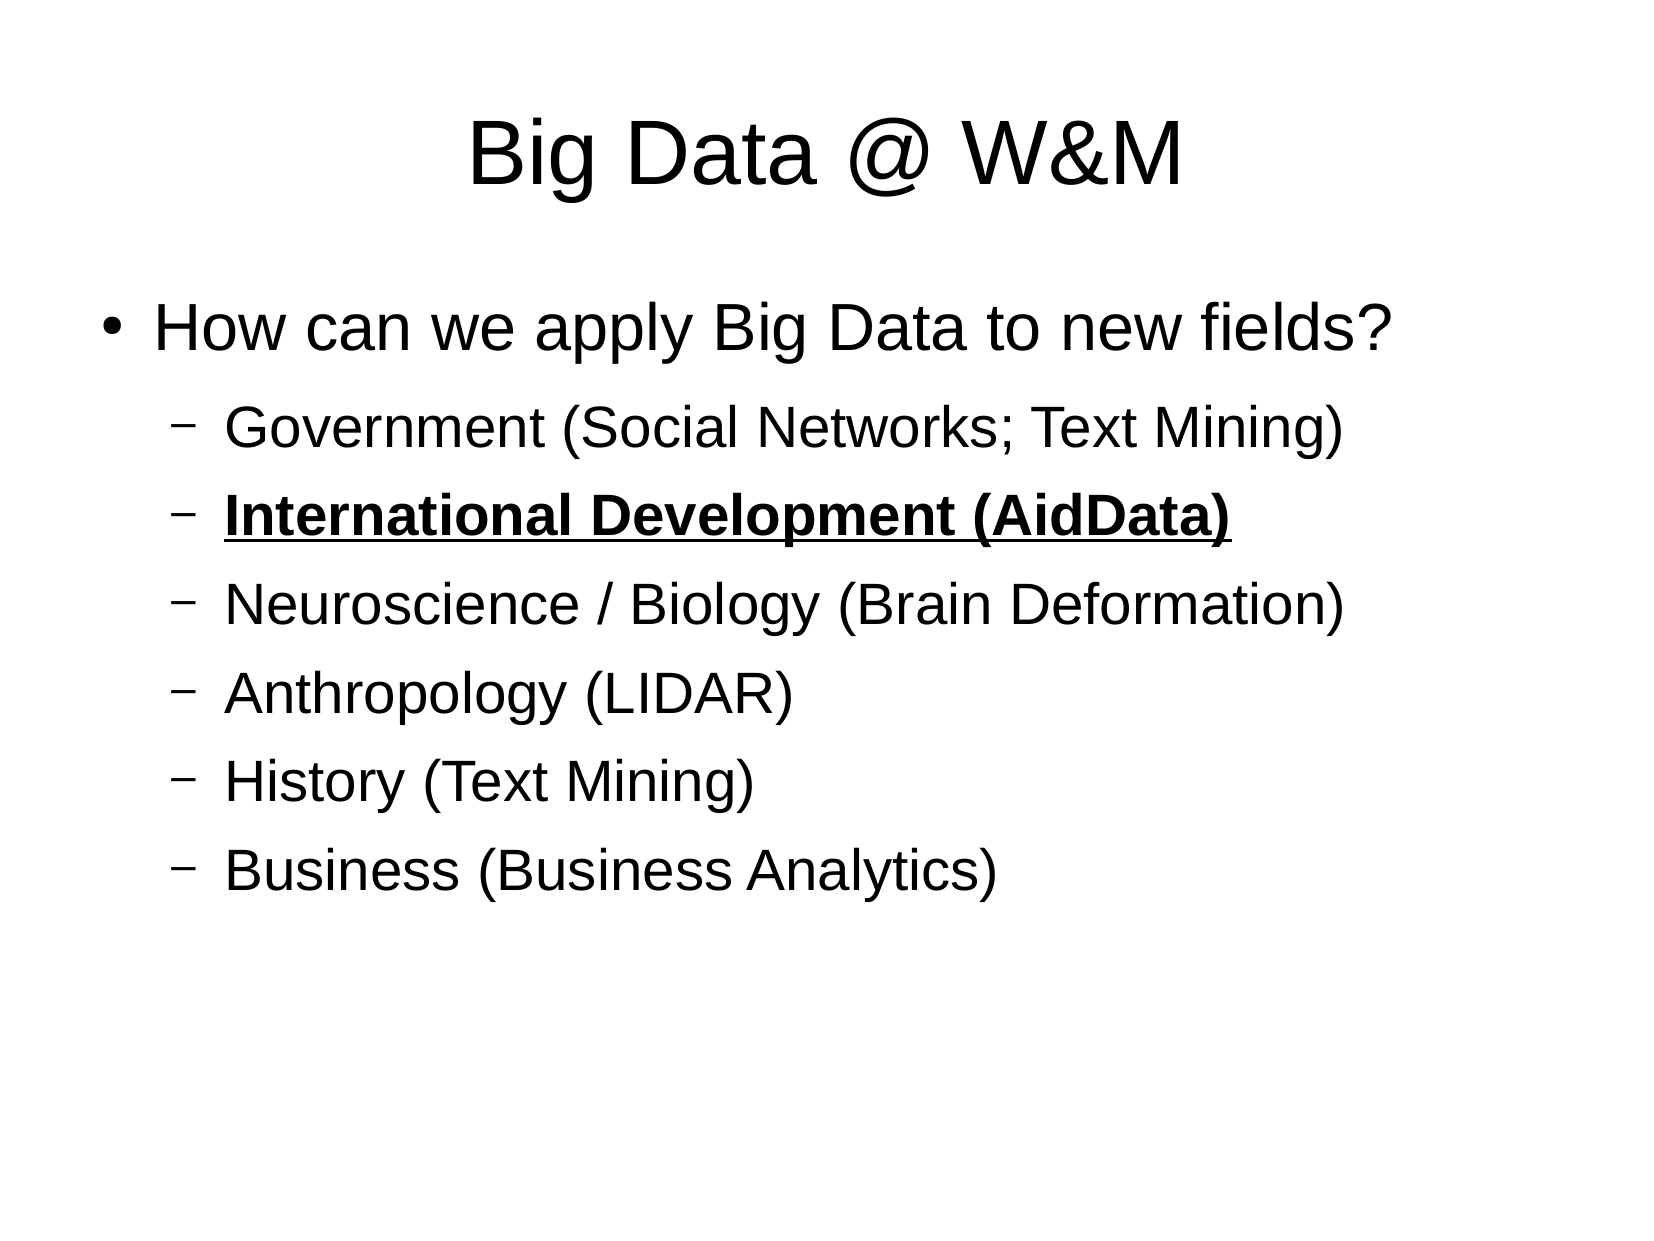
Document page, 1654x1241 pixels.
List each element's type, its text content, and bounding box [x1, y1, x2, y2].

list How can we apply Big Data to new fields? Government (Social Networks; Text Mining) International Development (AidData) Neuroscience / Biology (Brain Deformation) Anthropology (LIDAR) History (Text Mining) Business (Business Analytics) [82, 290, 1571, 1010]
title Big Data @ W&M [82, 49, 1571, 257]
